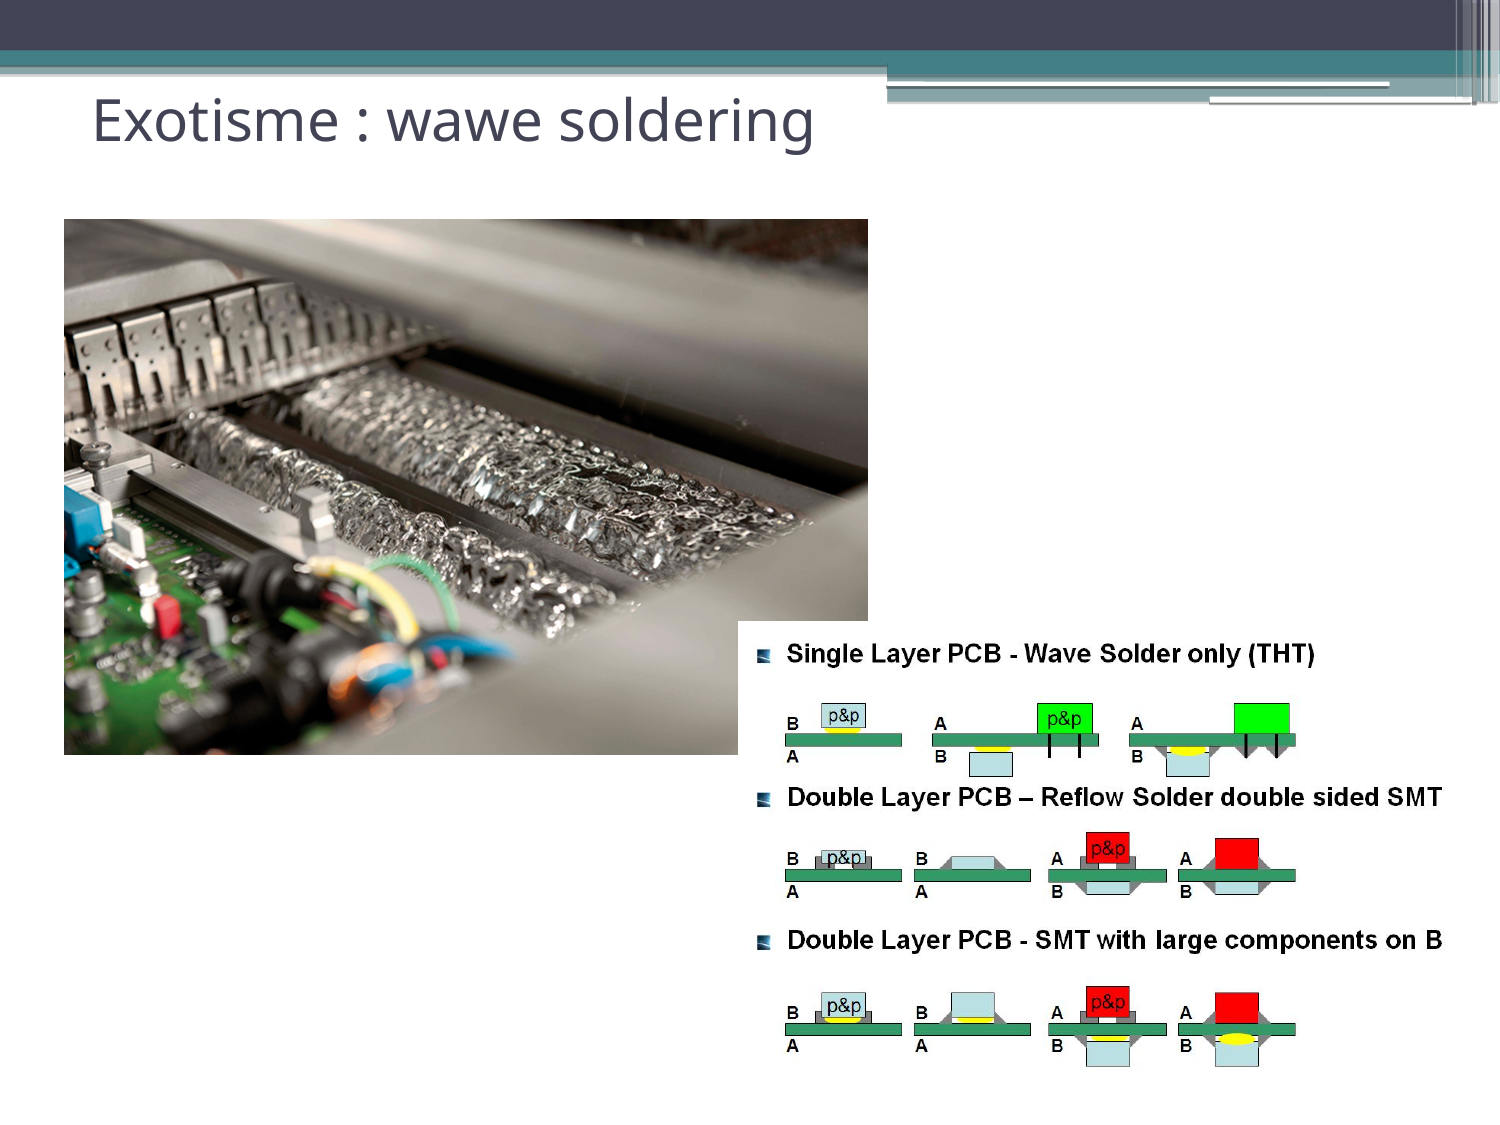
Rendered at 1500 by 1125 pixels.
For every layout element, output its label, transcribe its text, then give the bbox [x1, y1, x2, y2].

title Exotisme : wawe soldering [76, 30, 1427, 206]
picture [64, 219, 1456, 1076]
